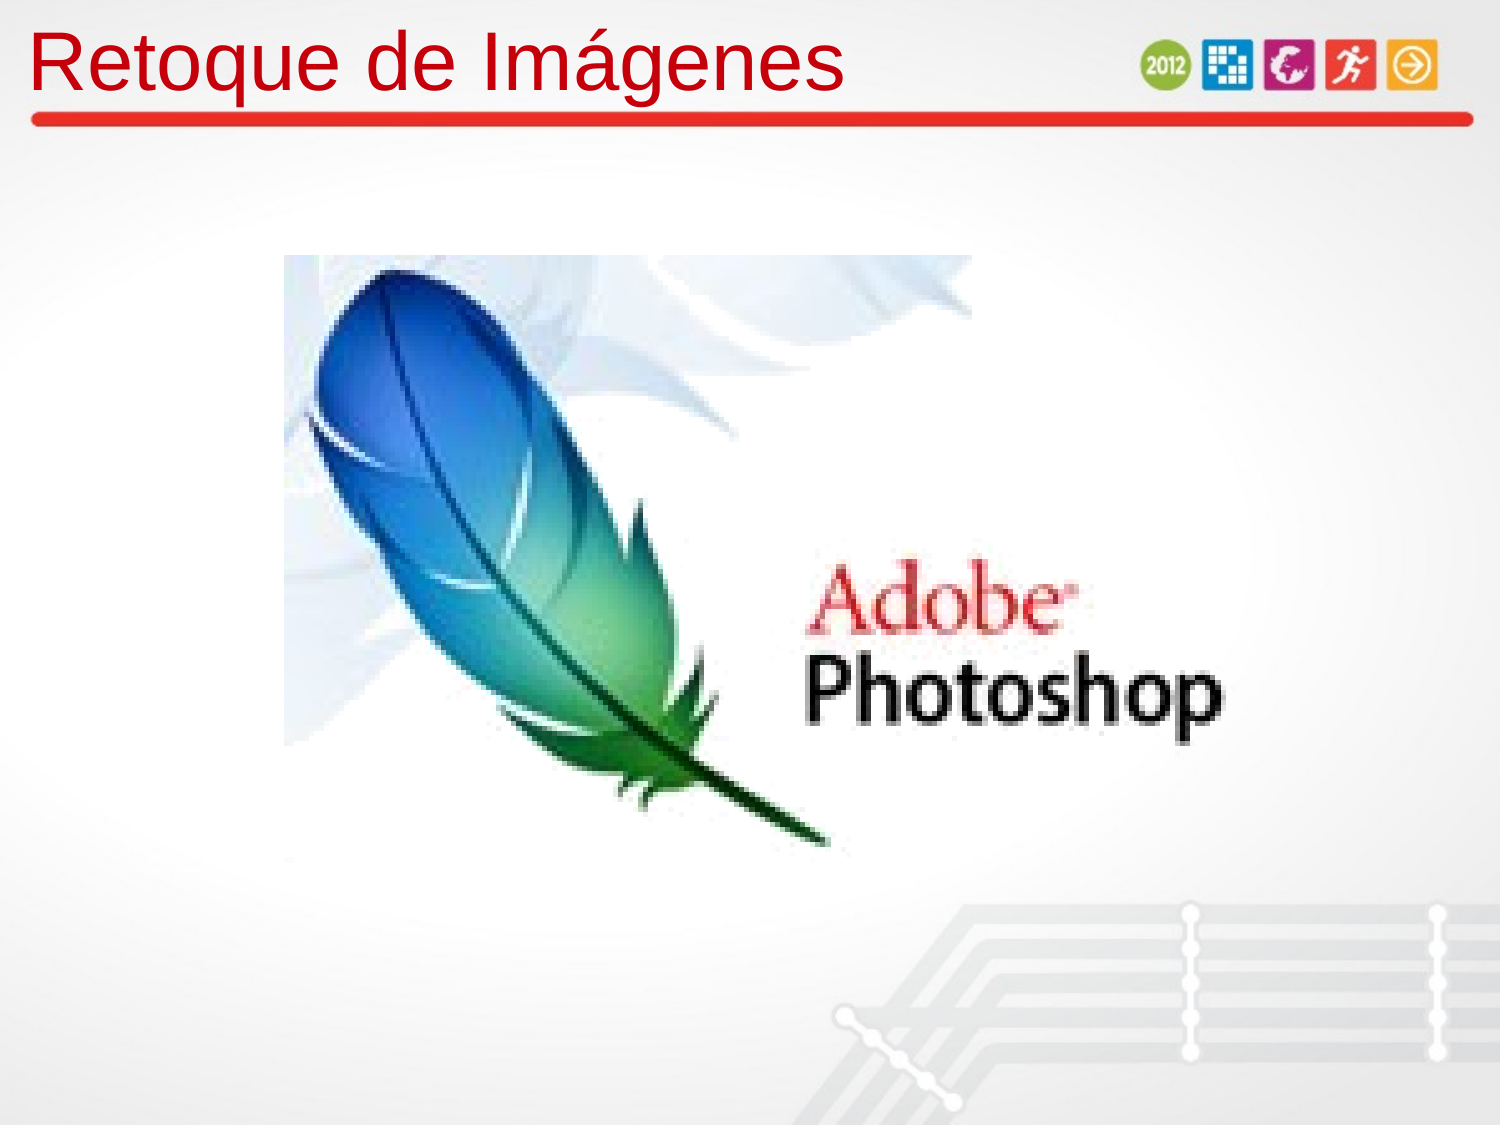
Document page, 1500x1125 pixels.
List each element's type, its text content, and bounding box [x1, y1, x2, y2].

picture [0, 0, 1500, 1125]
title Retoque de Imágenes [12, 0, 976, 121]
